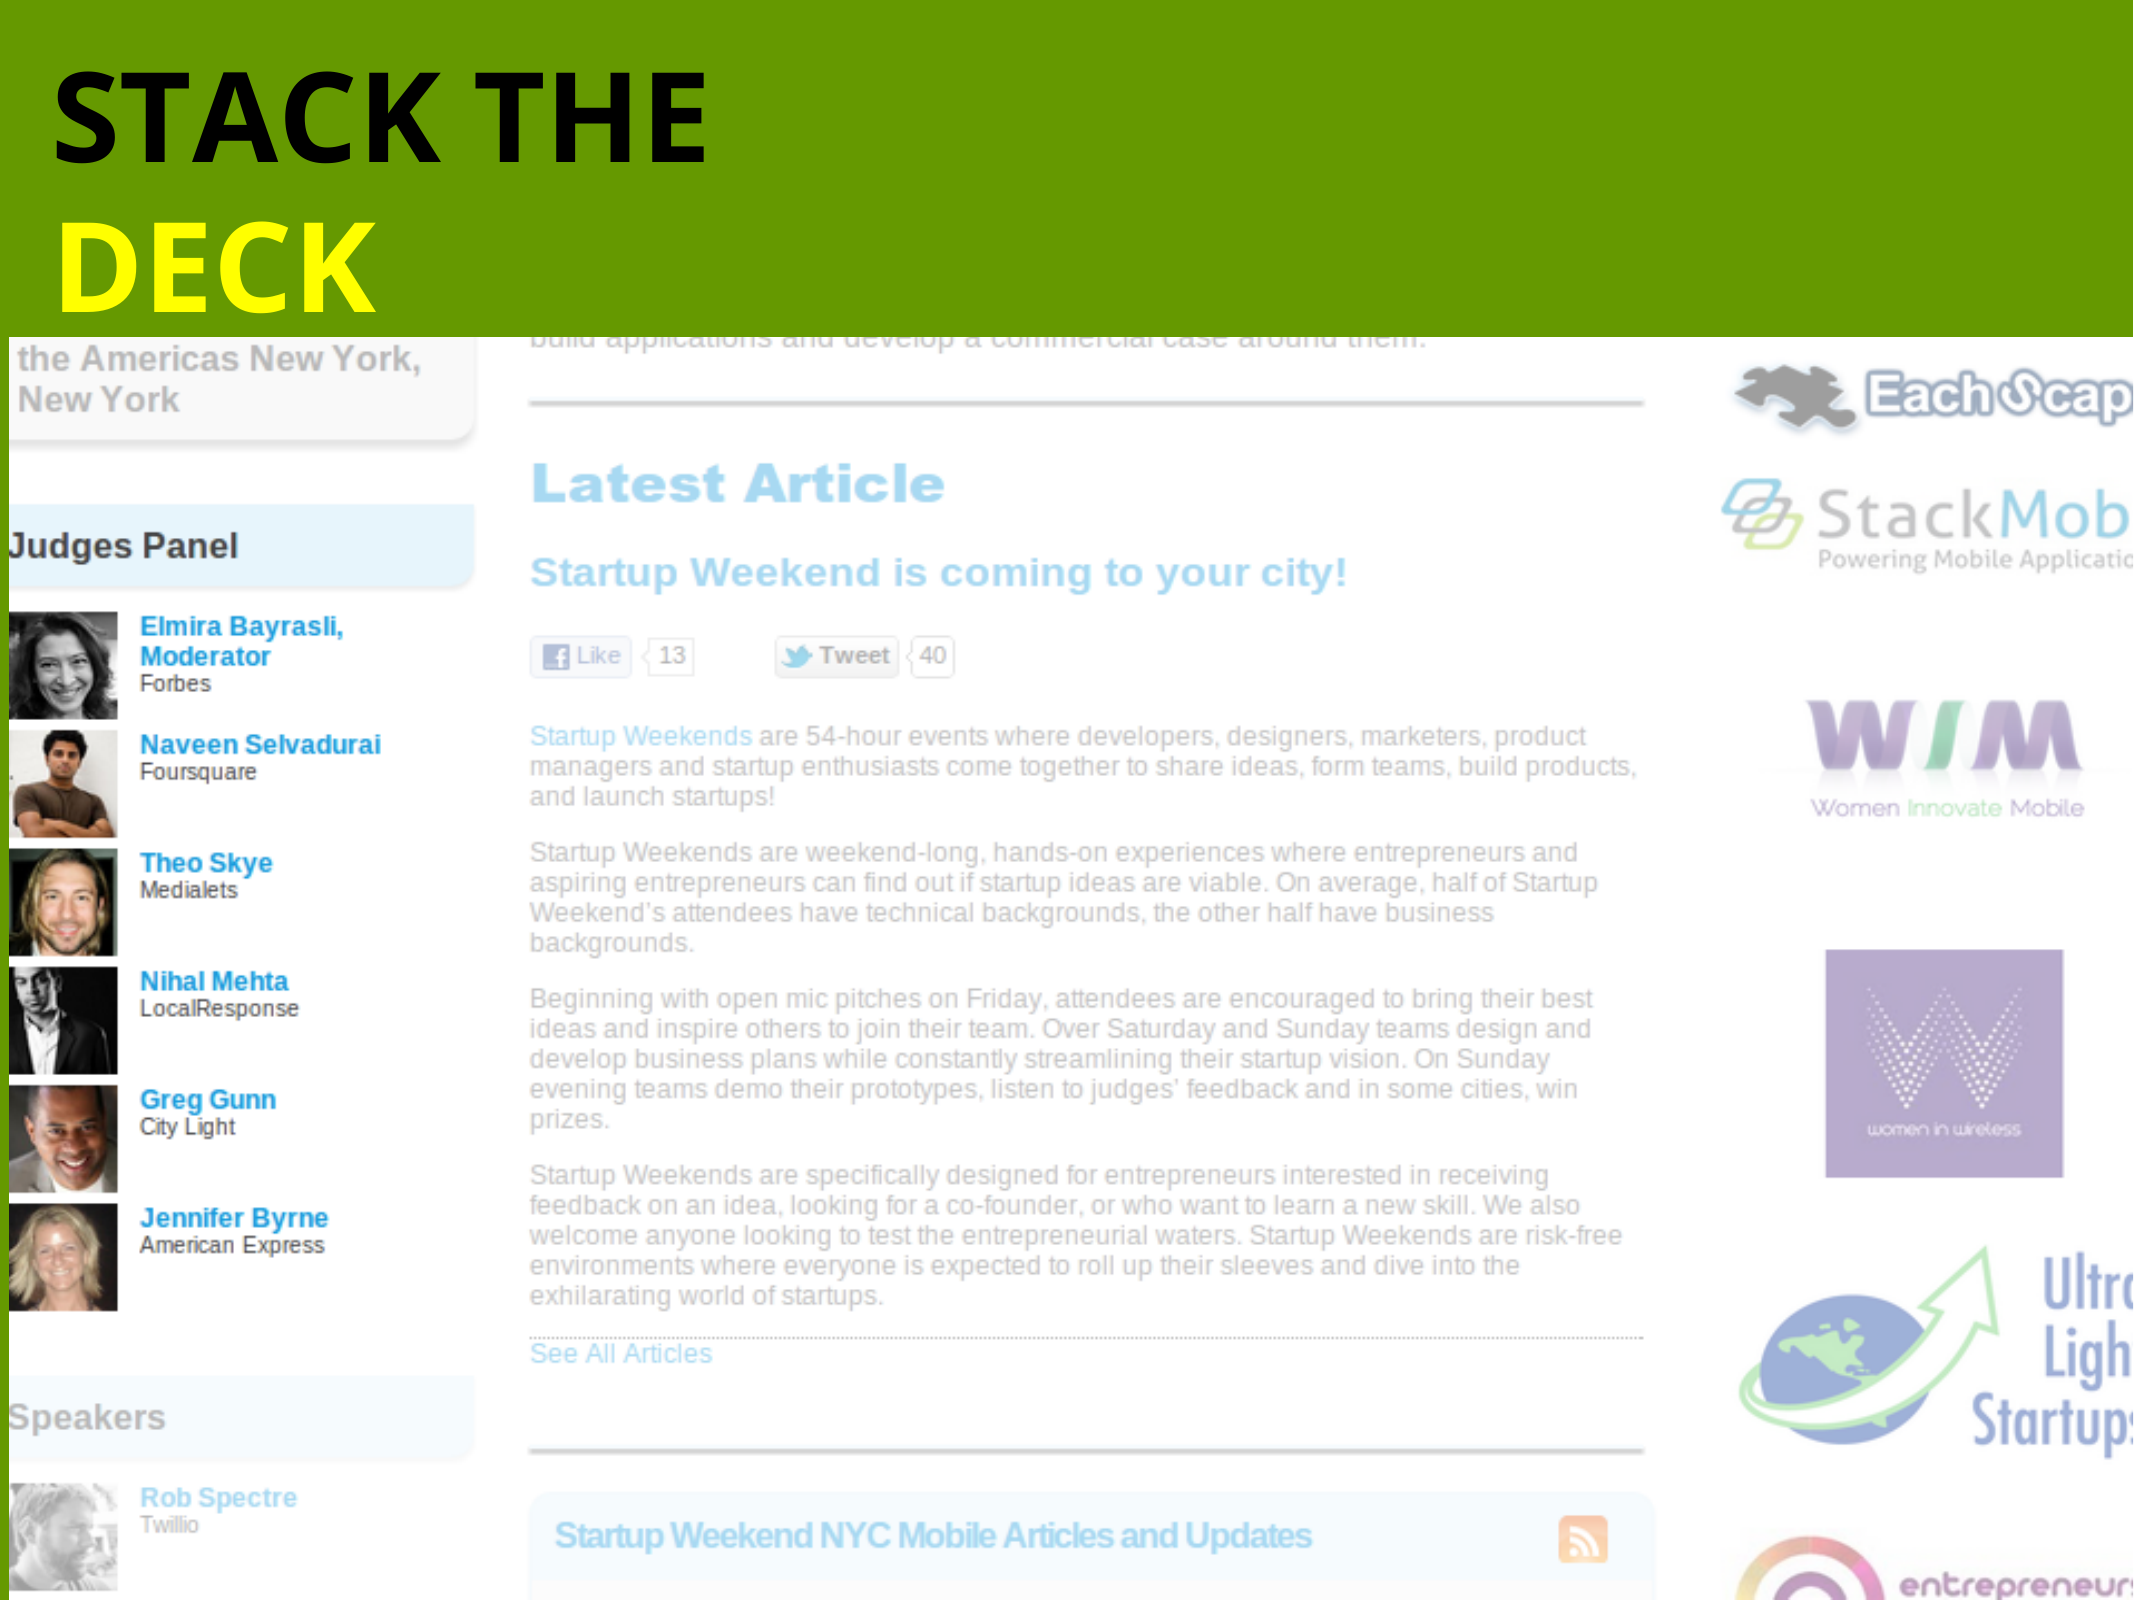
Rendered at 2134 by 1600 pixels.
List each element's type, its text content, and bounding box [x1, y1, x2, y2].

picture [9, 337, 2134, 1600]
text_box STACK THE DECK [41, 37, 2063, 337]
